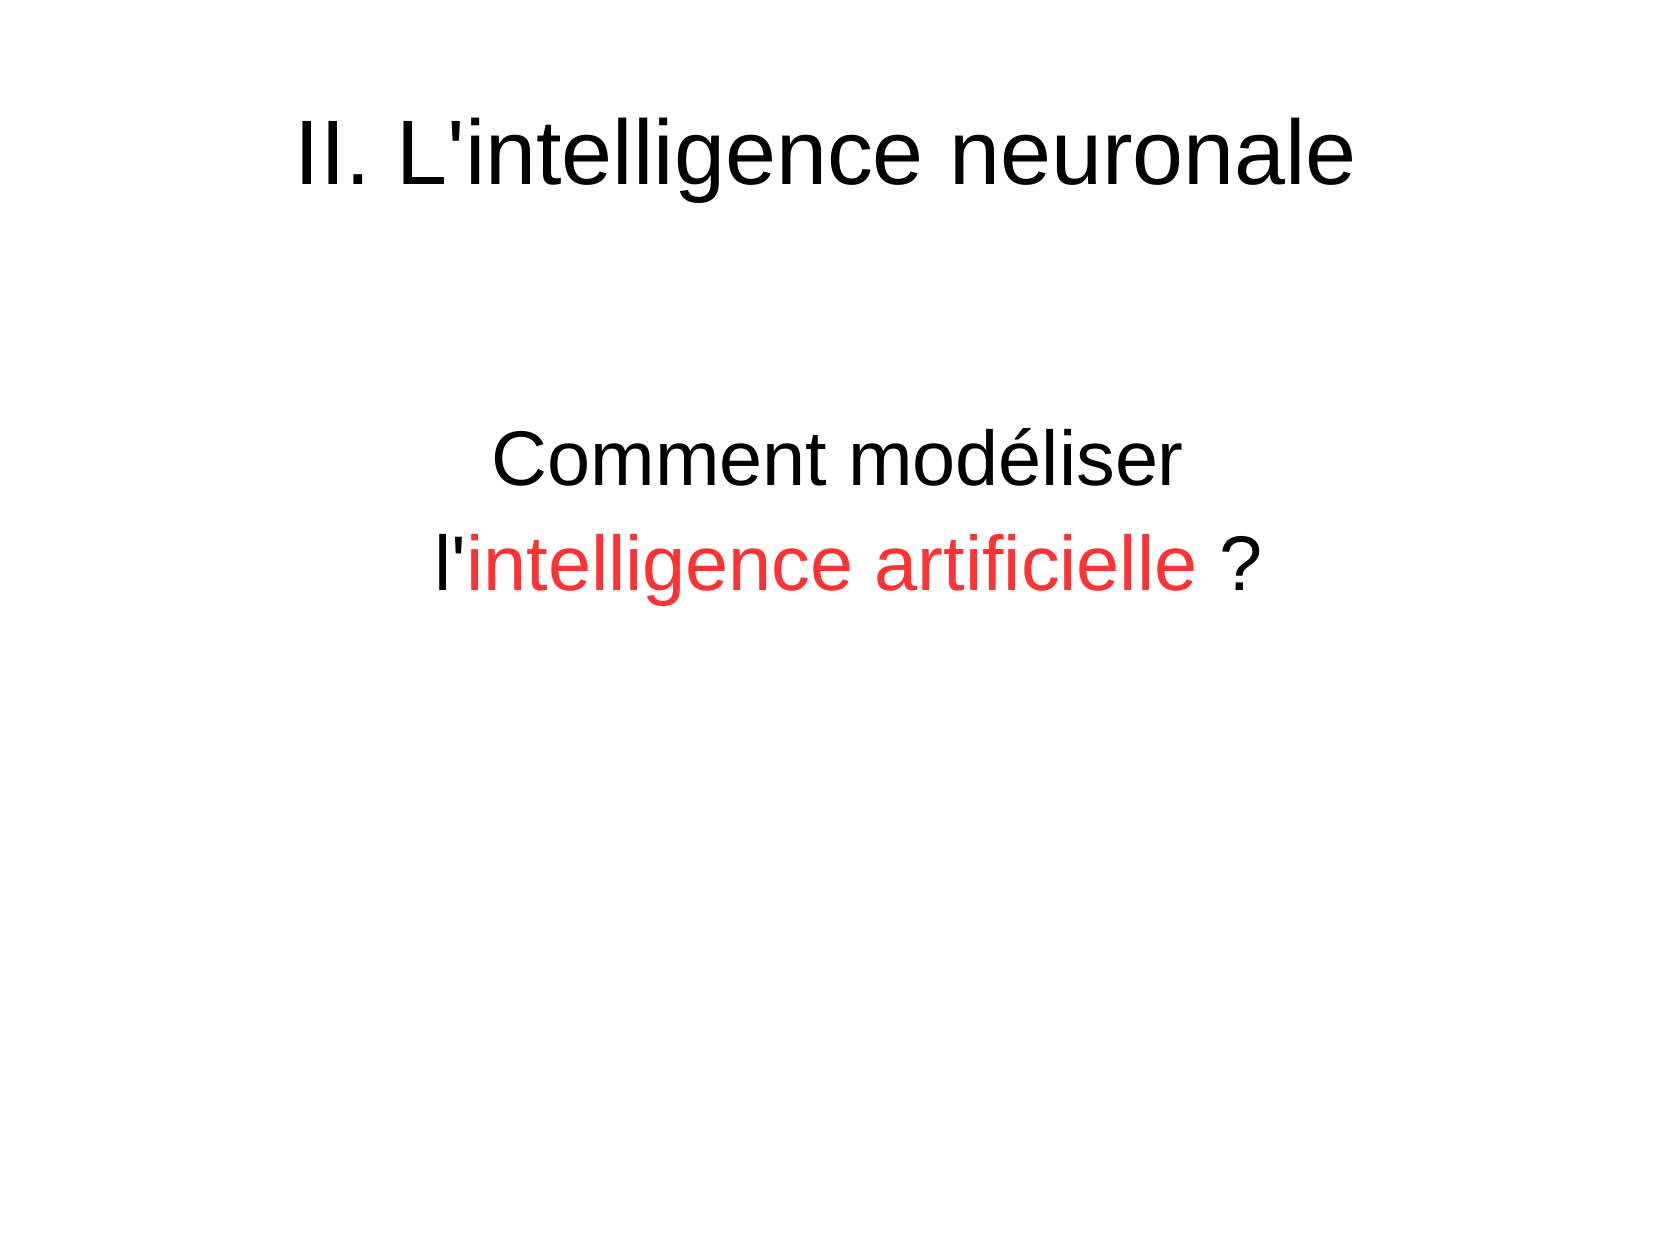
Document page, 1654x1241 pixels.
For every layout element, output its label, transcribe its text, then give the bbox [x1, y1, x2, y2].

title II. L'intelligence neuronale [82, 49, 1571, 257]
list Comment modéliser l'intelligence artificielle ? [82, 414, 1571, 609]
